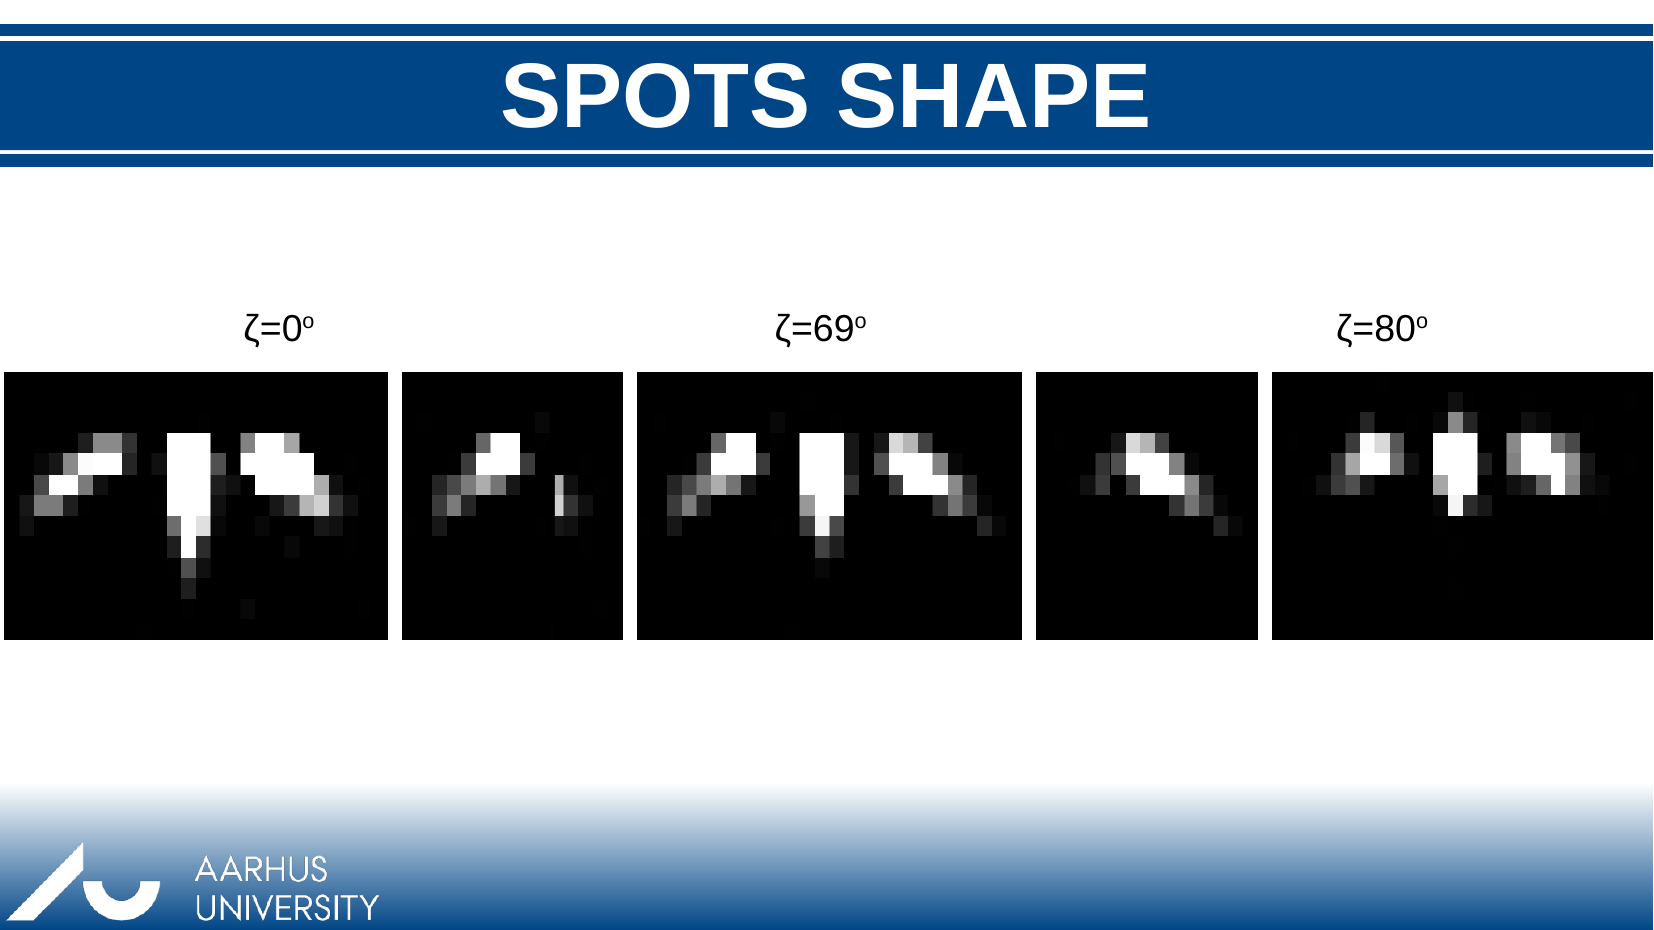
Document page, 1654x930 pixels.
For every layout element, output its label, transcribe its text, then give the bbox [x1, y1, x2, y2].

text_box ζ=0o [228, 300, 330, 357]
text_box ζ=80o [1321, 300, 1443, 357]
picture [3, 371, 1653, 641]
text_box ζ=69o [759, 300, 882, 357]
title SPOTS SHAPE [0, 41, 1653, 151]
picture [5, 841, 414, 928]
